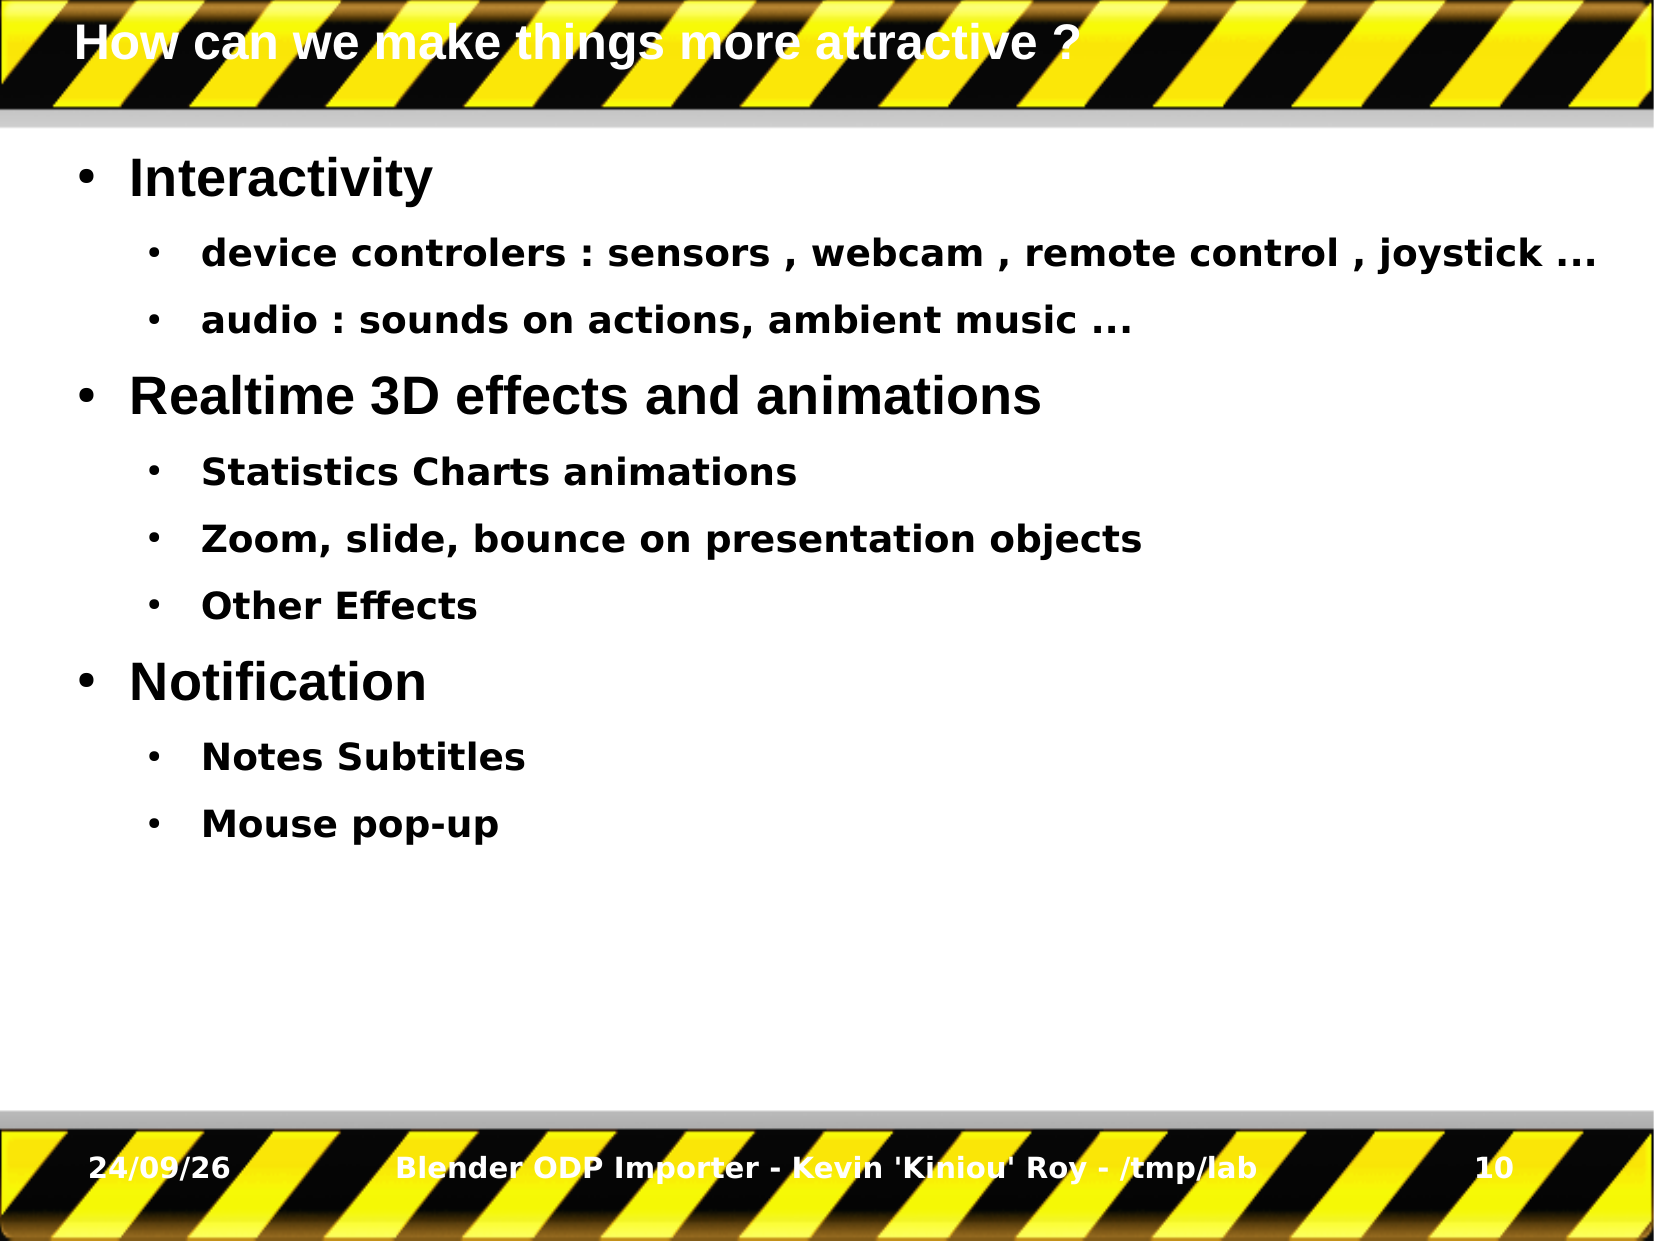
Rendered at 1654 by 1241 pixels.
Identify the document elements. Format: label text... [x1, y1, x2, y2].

picture [0, 0, 1654, 1241]
list Interactivity device controlers : sensors , webcam , remote control , joystick ... audio : sounds on actions, ambient music ... Realtime 3D effects and animations Statistics Charts animations Zoom, slide, bounce on presentation objects Other Effects Notification Notes Subtitles Mouse pop-up [59, 147, 1631, 1033]
title How can we make things more attractive ? [73, 14, 1580, 109]
